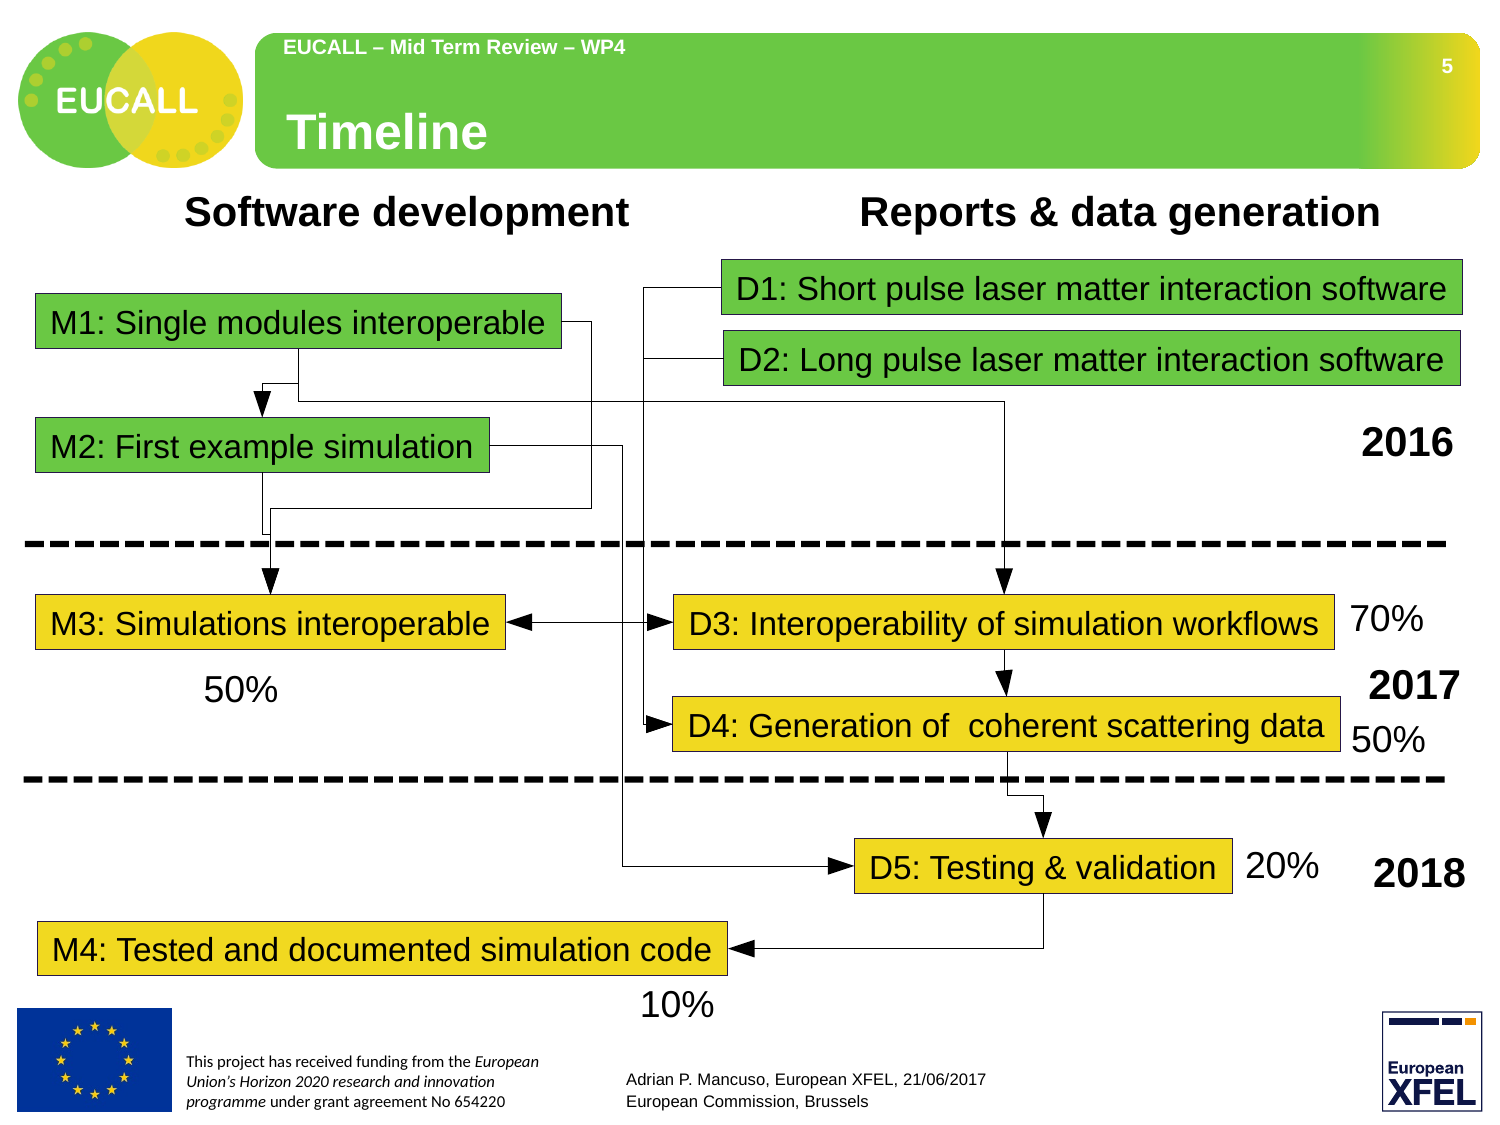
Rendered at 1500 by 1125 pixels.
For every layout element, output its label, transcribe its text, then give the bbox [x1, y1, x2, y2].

text_box M1: Single modules interoperable [35, 293, 562, 349]
text_box 2018 [1358, 838, 1481, 904]
text_box D4: Generation of coherent scattering data [672, 696, 1341, 752]
text_box D1: Short pulse laser matter interaction software [721, 259, 1463, 315]
text_box M3: Simulations interoperable [35, 594, 506, 650]
picture [17, 1008, 172, 1112]
text_box D3: Interoperability of simulation workflows [673, 594, 1335, 650]
text_box M2: First example simulation [35, 417, 490, 473]
text_box D5: Testing & validation [854, 838, 1230, 894]
text_box 50% [1336, 711, 1441, 768]
title Timeline [274, 42, 1469, 160]
text_box Software development Reports & data generation [169, 177, 1397, 243]
picture [18, 32, 243, 168]
text_box 2016 [1346, 407, 1470, 473]
text_box 20% [1230, 836, 1335, 894]
text_box M4: Tested and documented simulation code [37, 921, 728, 976]
text_box 50% [188, 661, 294, 718]
text_box D2: Long pulse laser matter interaction software [723, 330, 1461, 386]
text_box 70% [1334, 590, 1440, 647]
text_box 10% [625, 976, 730, 1033]
text_box 2017 [1353, 650, 1477, 716]
